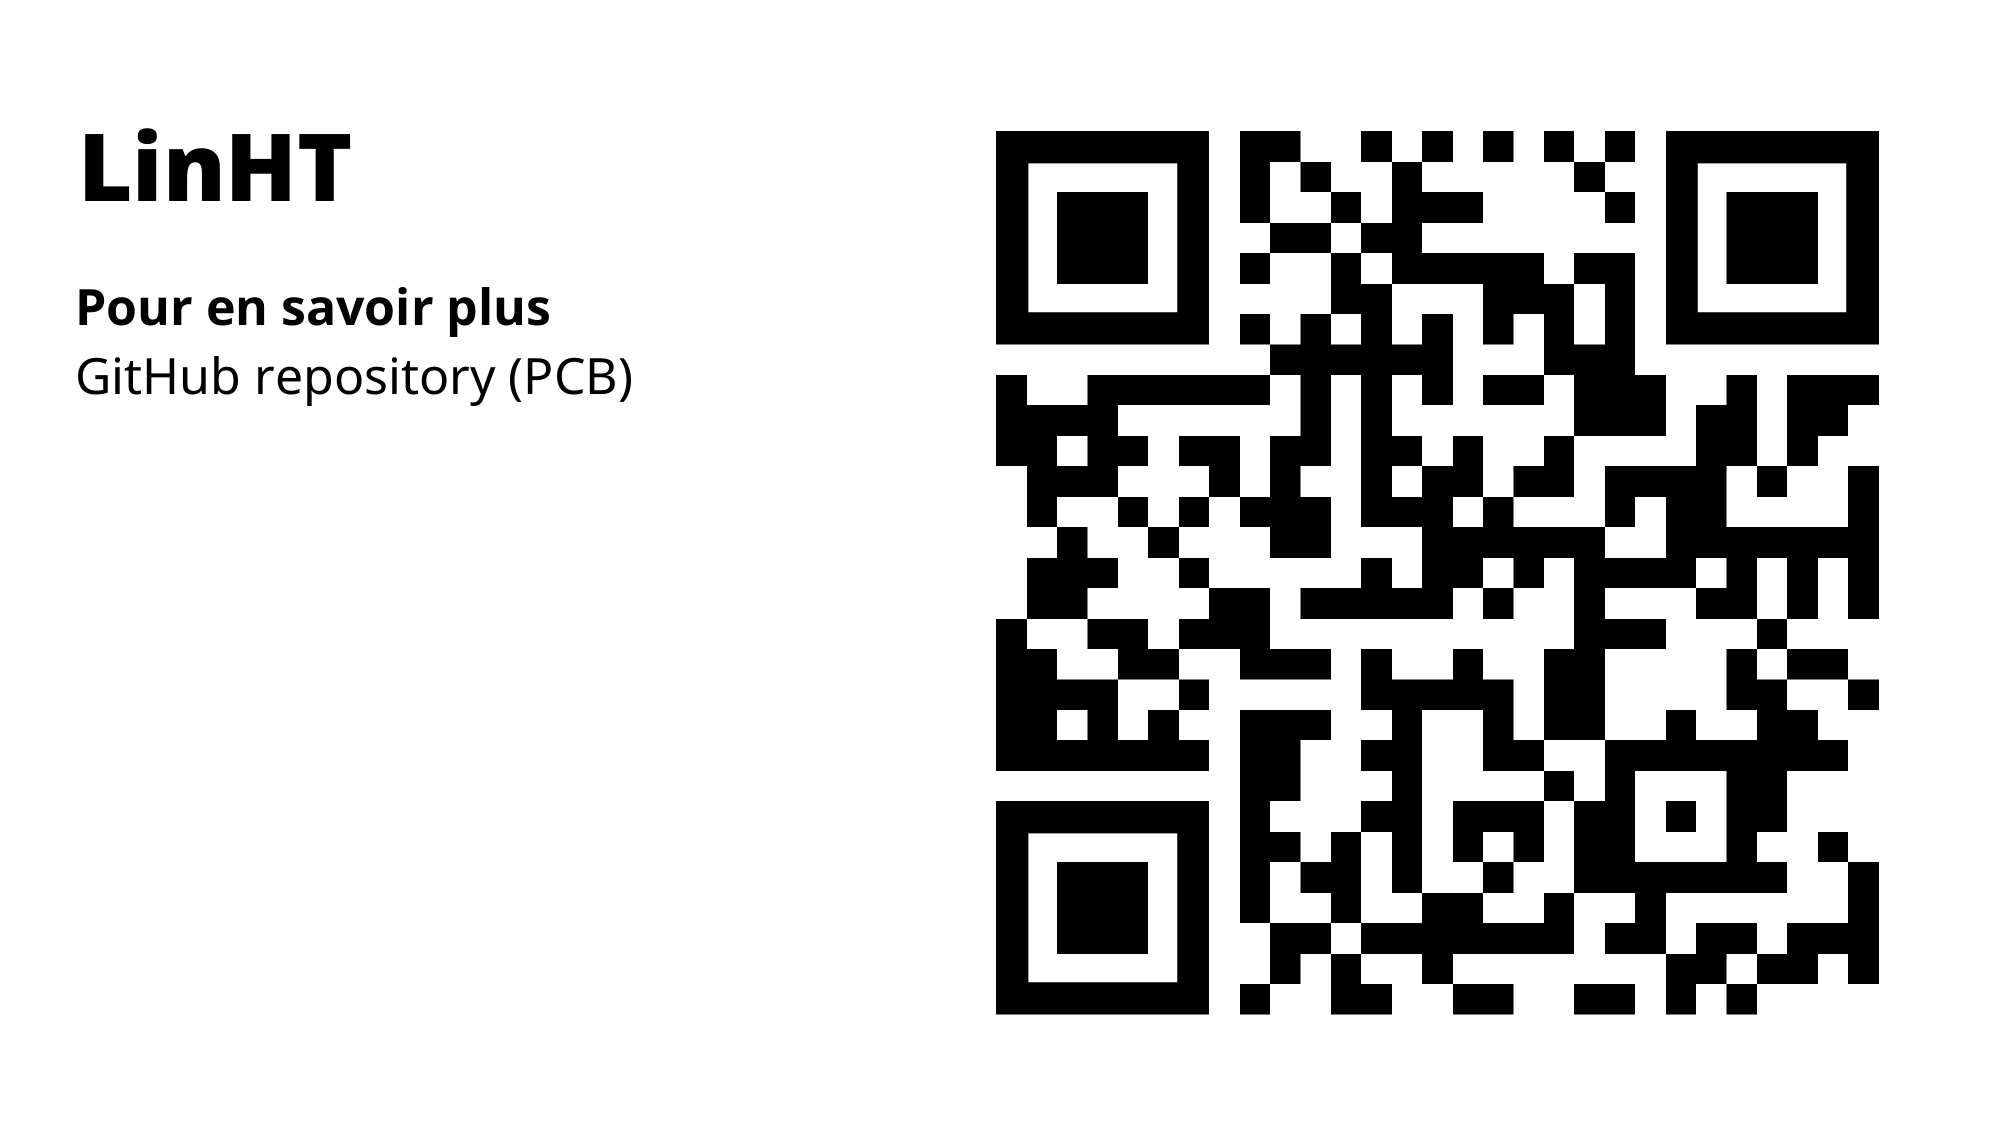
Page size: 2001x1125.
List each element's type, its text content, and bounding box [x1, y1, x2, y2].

text_box Pour en savoir plus GitHub repository (PCB) [75, 272, 935, 1066]
text_box LinHT [78, 101, 935, 234]
picture [935, 70, 1939, 1075]
